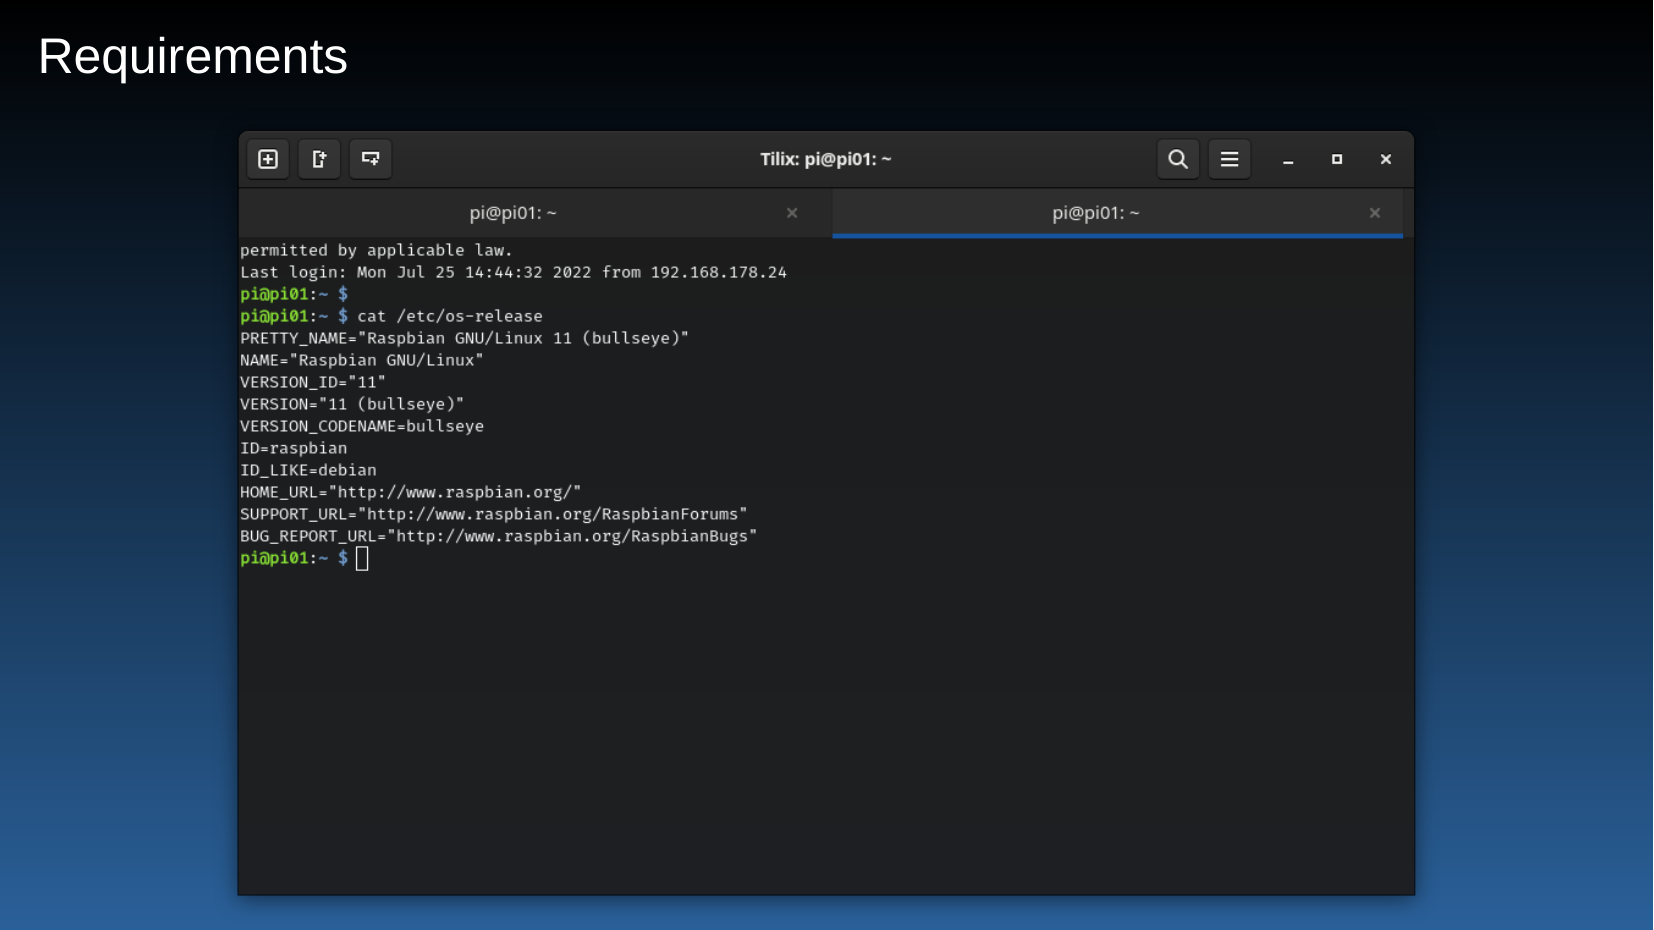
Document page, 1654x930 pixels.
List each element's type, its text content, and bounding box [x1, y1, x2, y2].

title Requirements [37, 28, 1612, 84]
picture [207, 103, 1446, 930]
